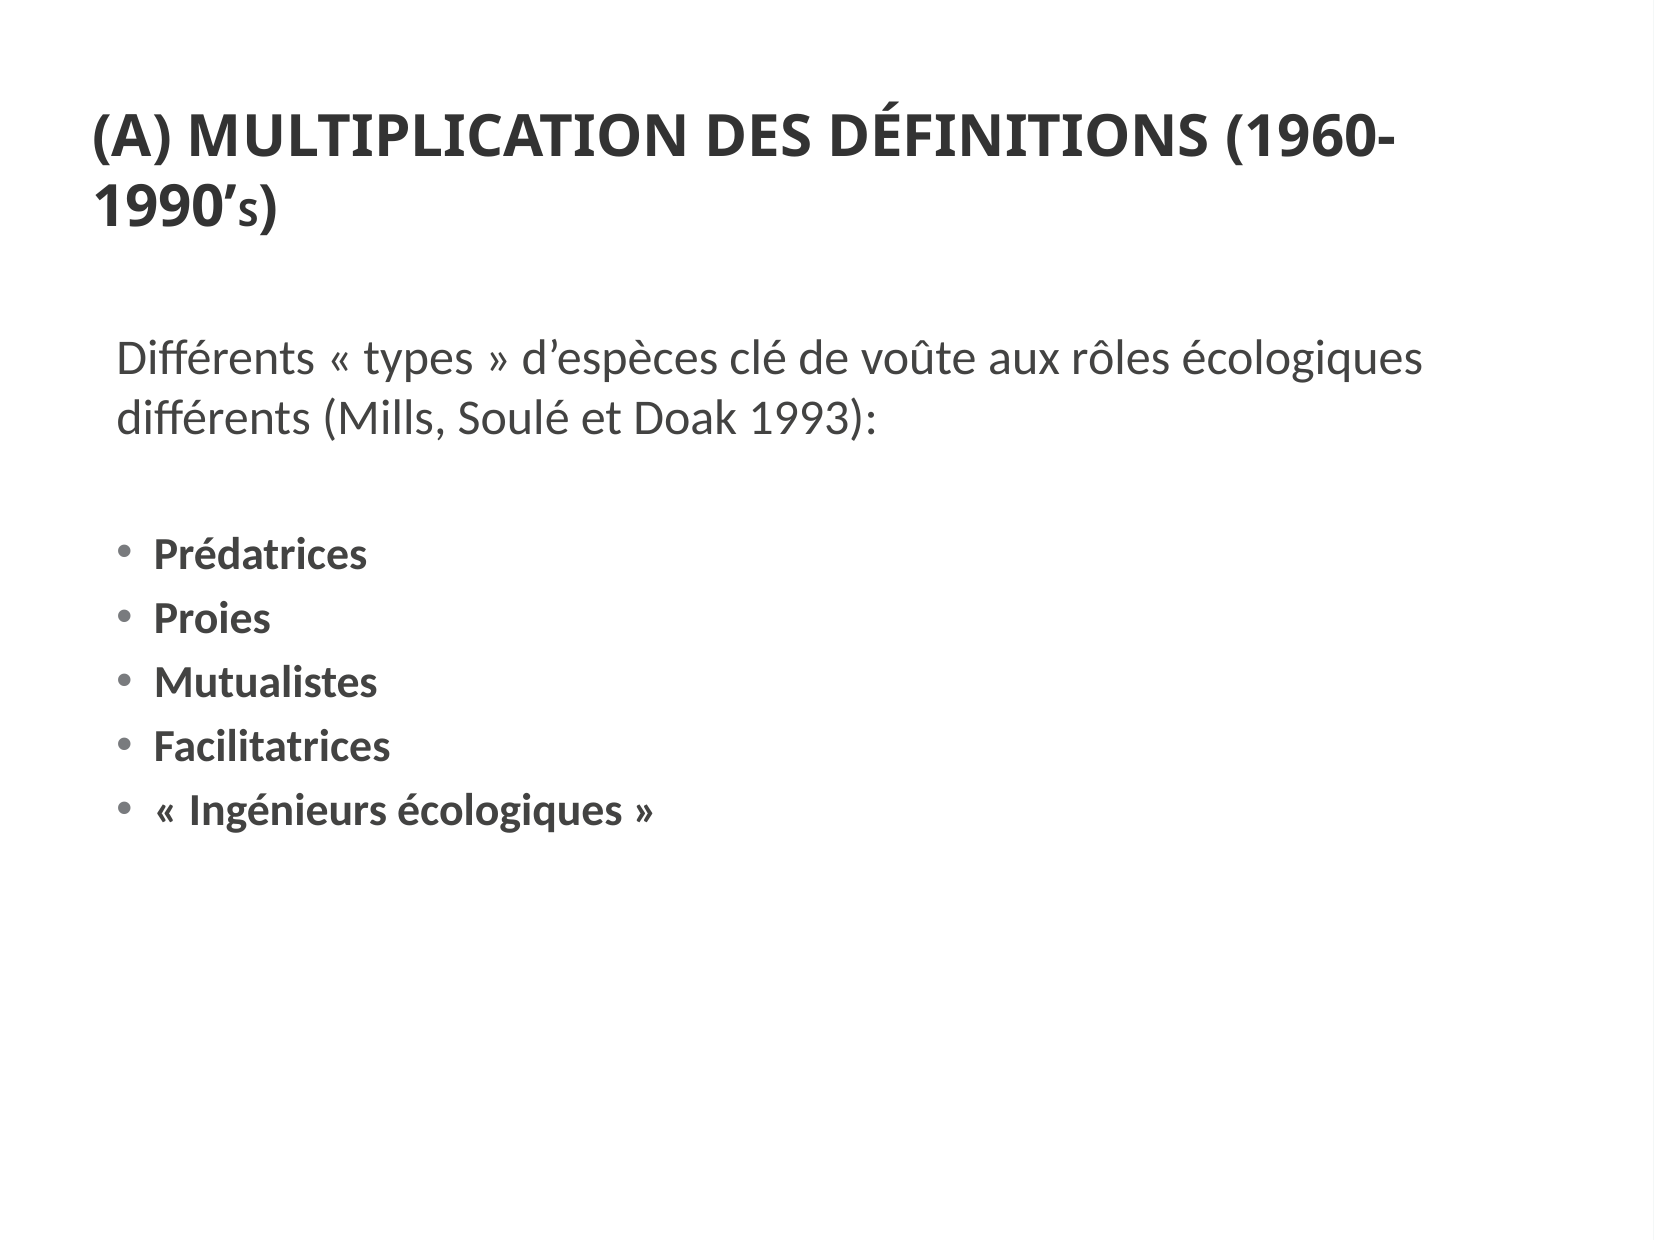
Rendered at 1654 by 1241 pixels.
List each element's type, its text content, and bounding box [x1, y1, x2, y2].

title (A) Multiplication des définitions (1960-1990’s) [77, 73, 1571, 262]
list Différents « types » d’espèces clé de voûte aux rôles écologiques différents (Mills, Soulé et Doak 1993): Prédatrices Proies Mutualistes Facilitatrices « Ingénieurs écologiques » [82, 316, 1571, 1108]
